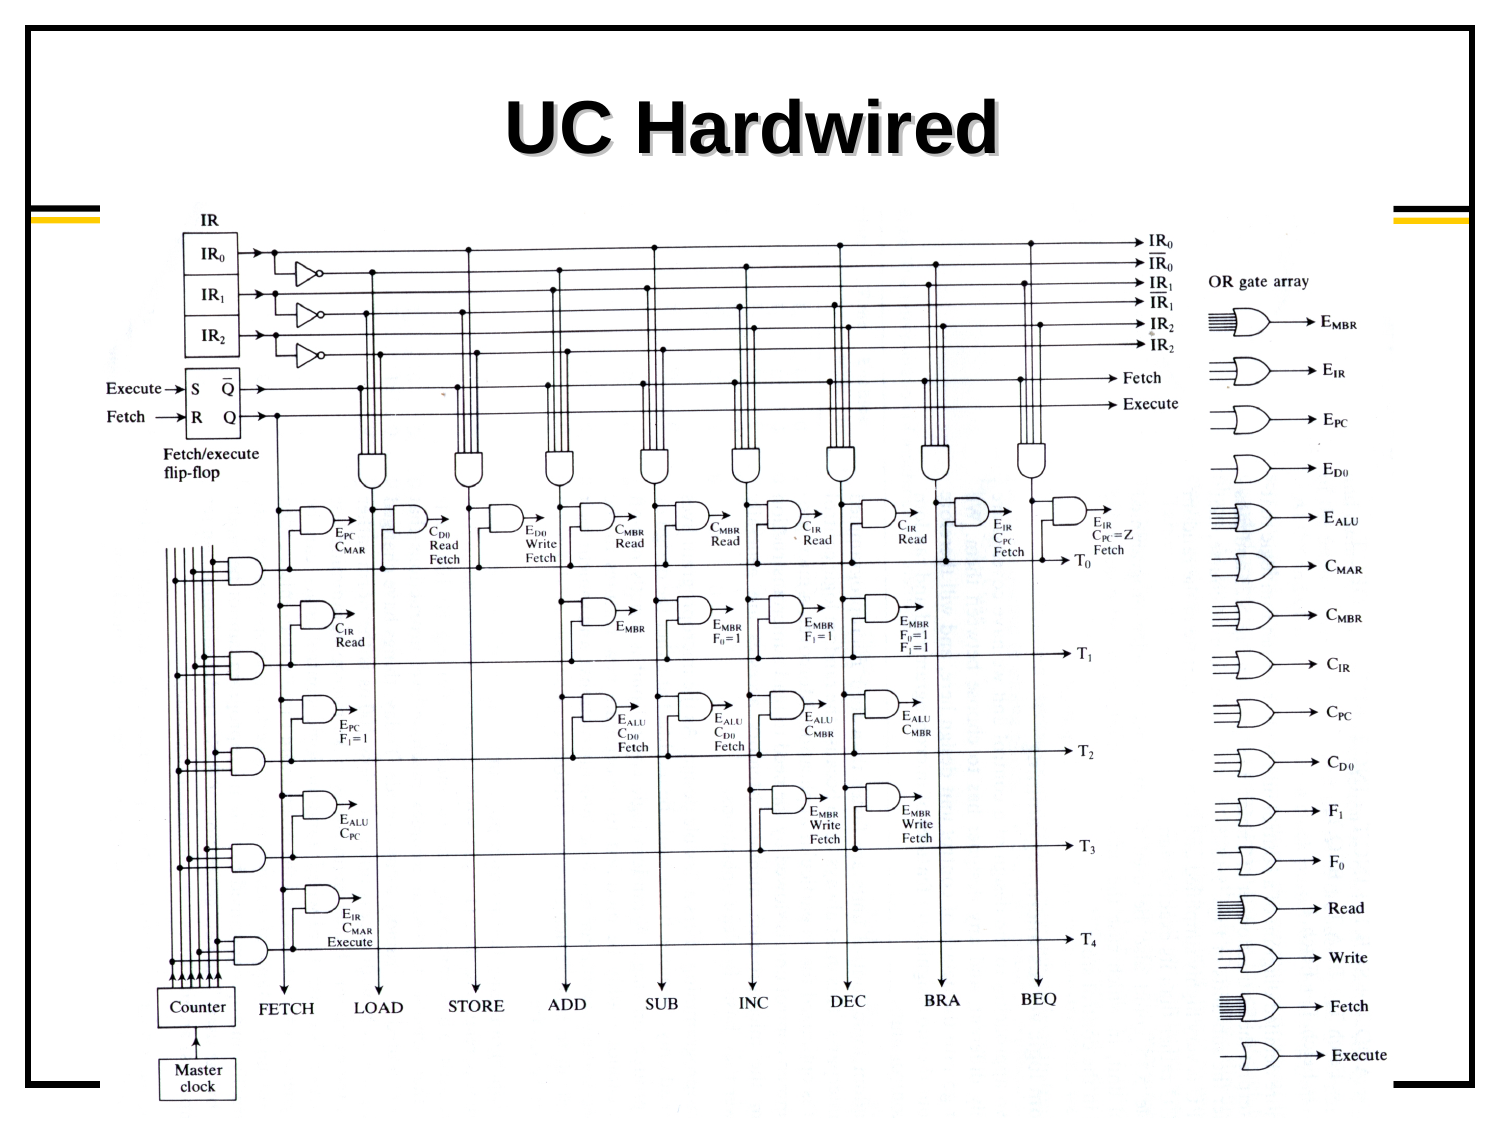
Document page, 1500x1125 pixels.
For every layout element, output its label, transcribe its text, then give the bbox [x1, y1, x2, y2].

picture [100, 202, 1400, 1118]
title UC Hardwired [29, 85, 1477, 180]
